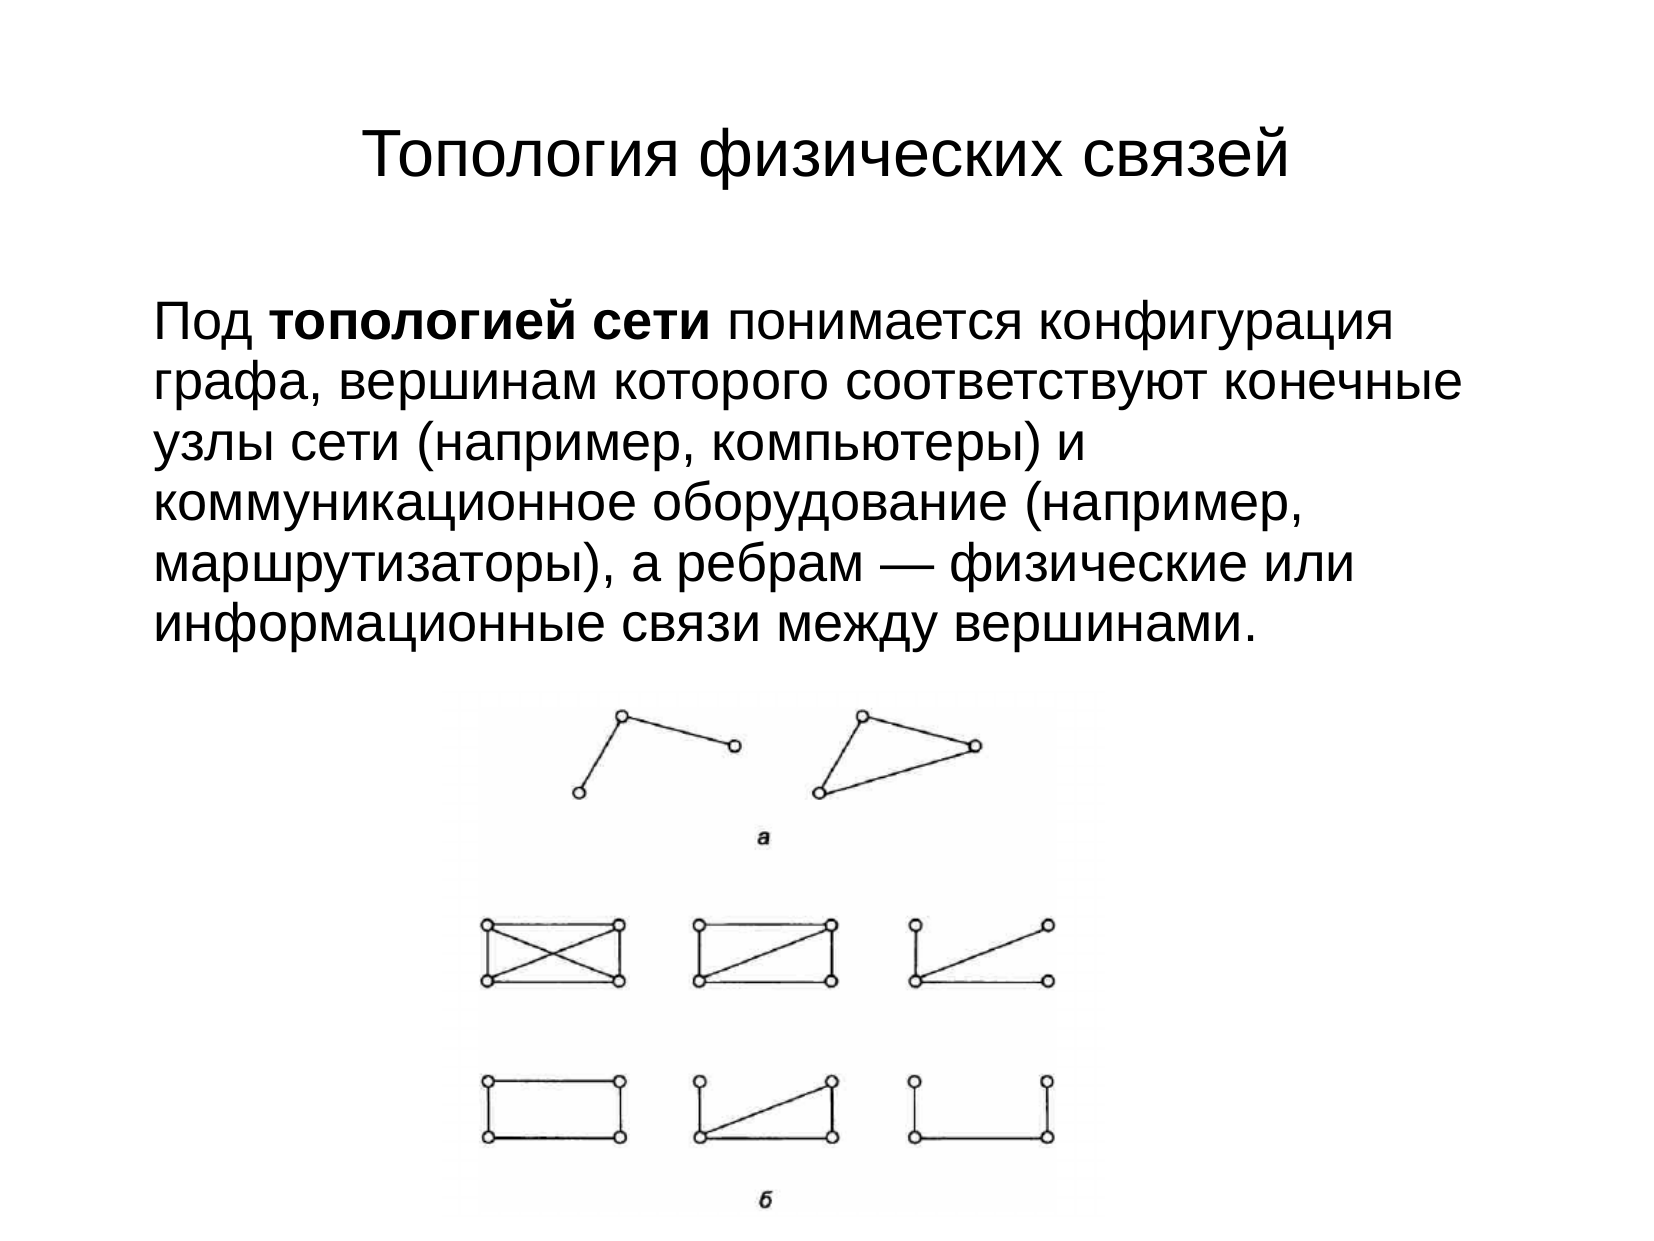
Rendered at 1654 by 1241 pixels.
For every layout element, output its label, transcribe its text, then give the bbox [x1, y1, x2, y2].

picture [442, 691, 1105, 1217]
title Топология физических связей [82, 49, 1571, 257]
list Под топологией сети понимается конфигурация графа, вершинам которого соответствуют конечные узлы сети (например, компьютеры) и коммуникационное оборудование (например, маршрутизаторы), а ребрам — физические или информационные связи между вершинами. [82, 290, 1571, 1052]
